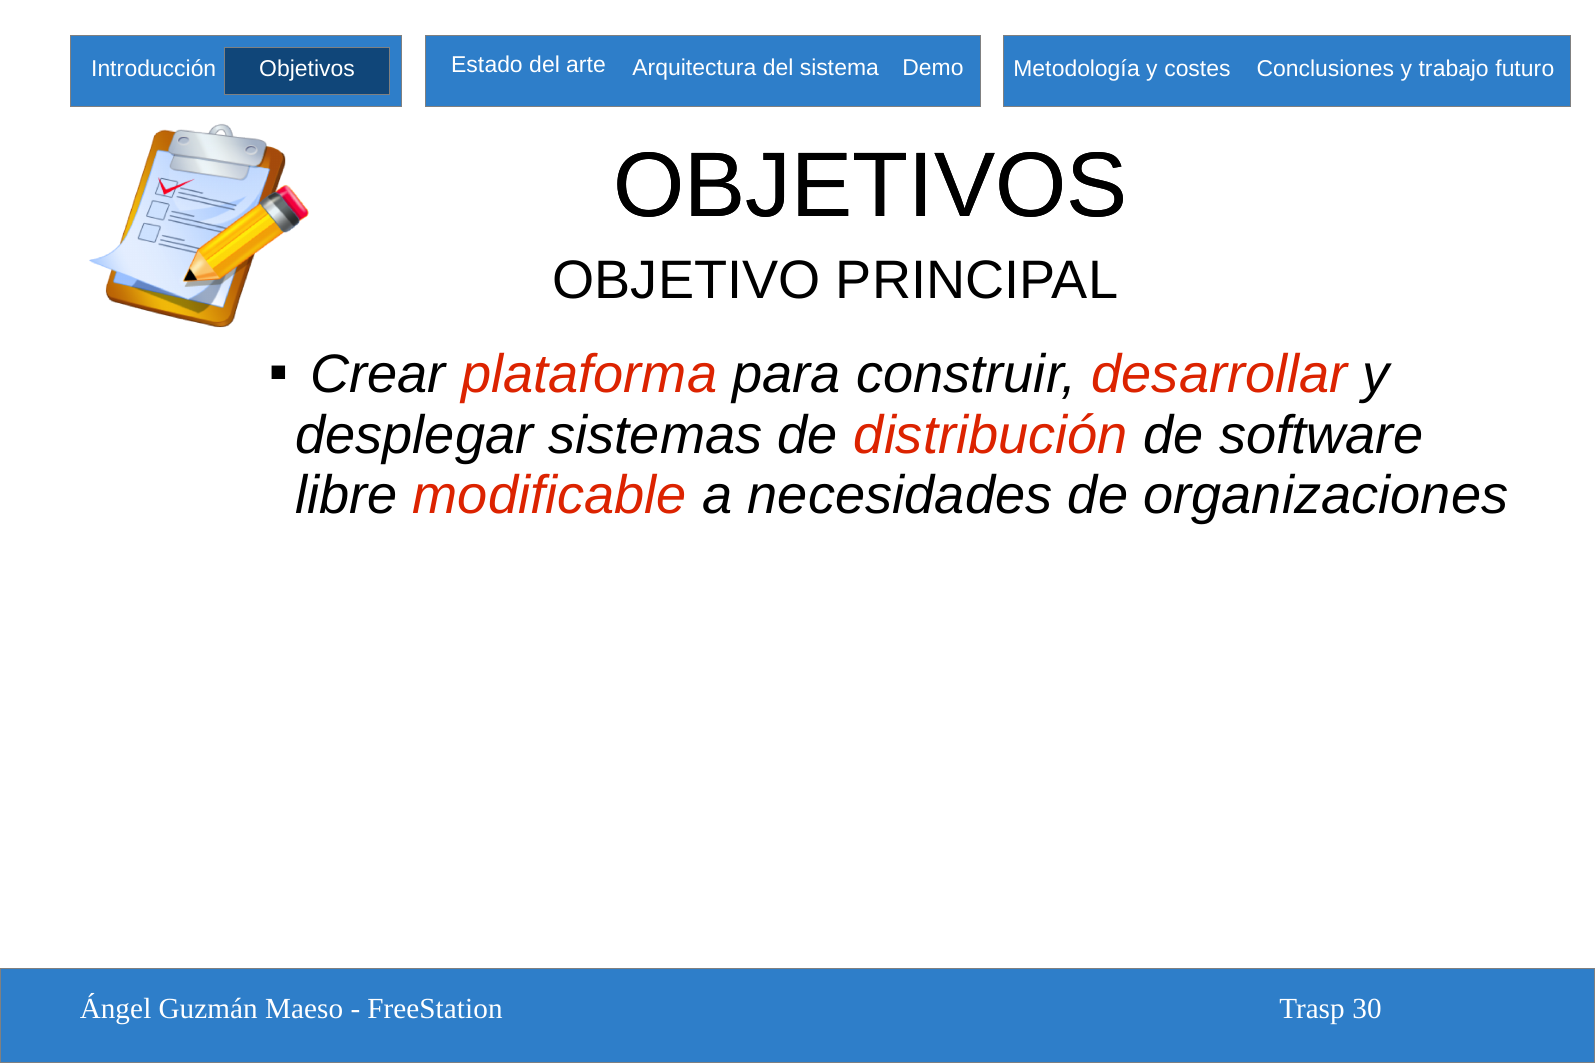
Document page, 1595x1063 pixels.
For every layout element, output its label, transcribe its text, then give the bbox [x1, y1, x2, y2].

text_box [425, 35, 981, 47]
text_box [425, 88, 981, 107]
title Introducción [64, 36, 243, 101]
picture [70, 106, 319, 355]
text_box Crear plataforma para construir, desarrollar y desplegar sistemas de distribución de software libre modificable a necesidades de organizaciones [259, 330, 1512, 539]
title OBJETIVOS [153, 128, 1589, 240]
title Arquitectura del sistema [625, 41, 886, 94]
title Metodología y costes [981, 36, 1228, 101]
title Objetivos [243, 36, 384, 101]
title Estado del arte [413, 41, 644, 89]
title Demo [868, 47, 999, 88]
title OBJETIVO PRINCIPAL [118, 224, 1554, 336]
text_box [1003, 101, 1571, 107]
text_box [70, 35, 402, 107]
title Conclusiones y trabajo futuro [1228, 36, 1583, 101]
